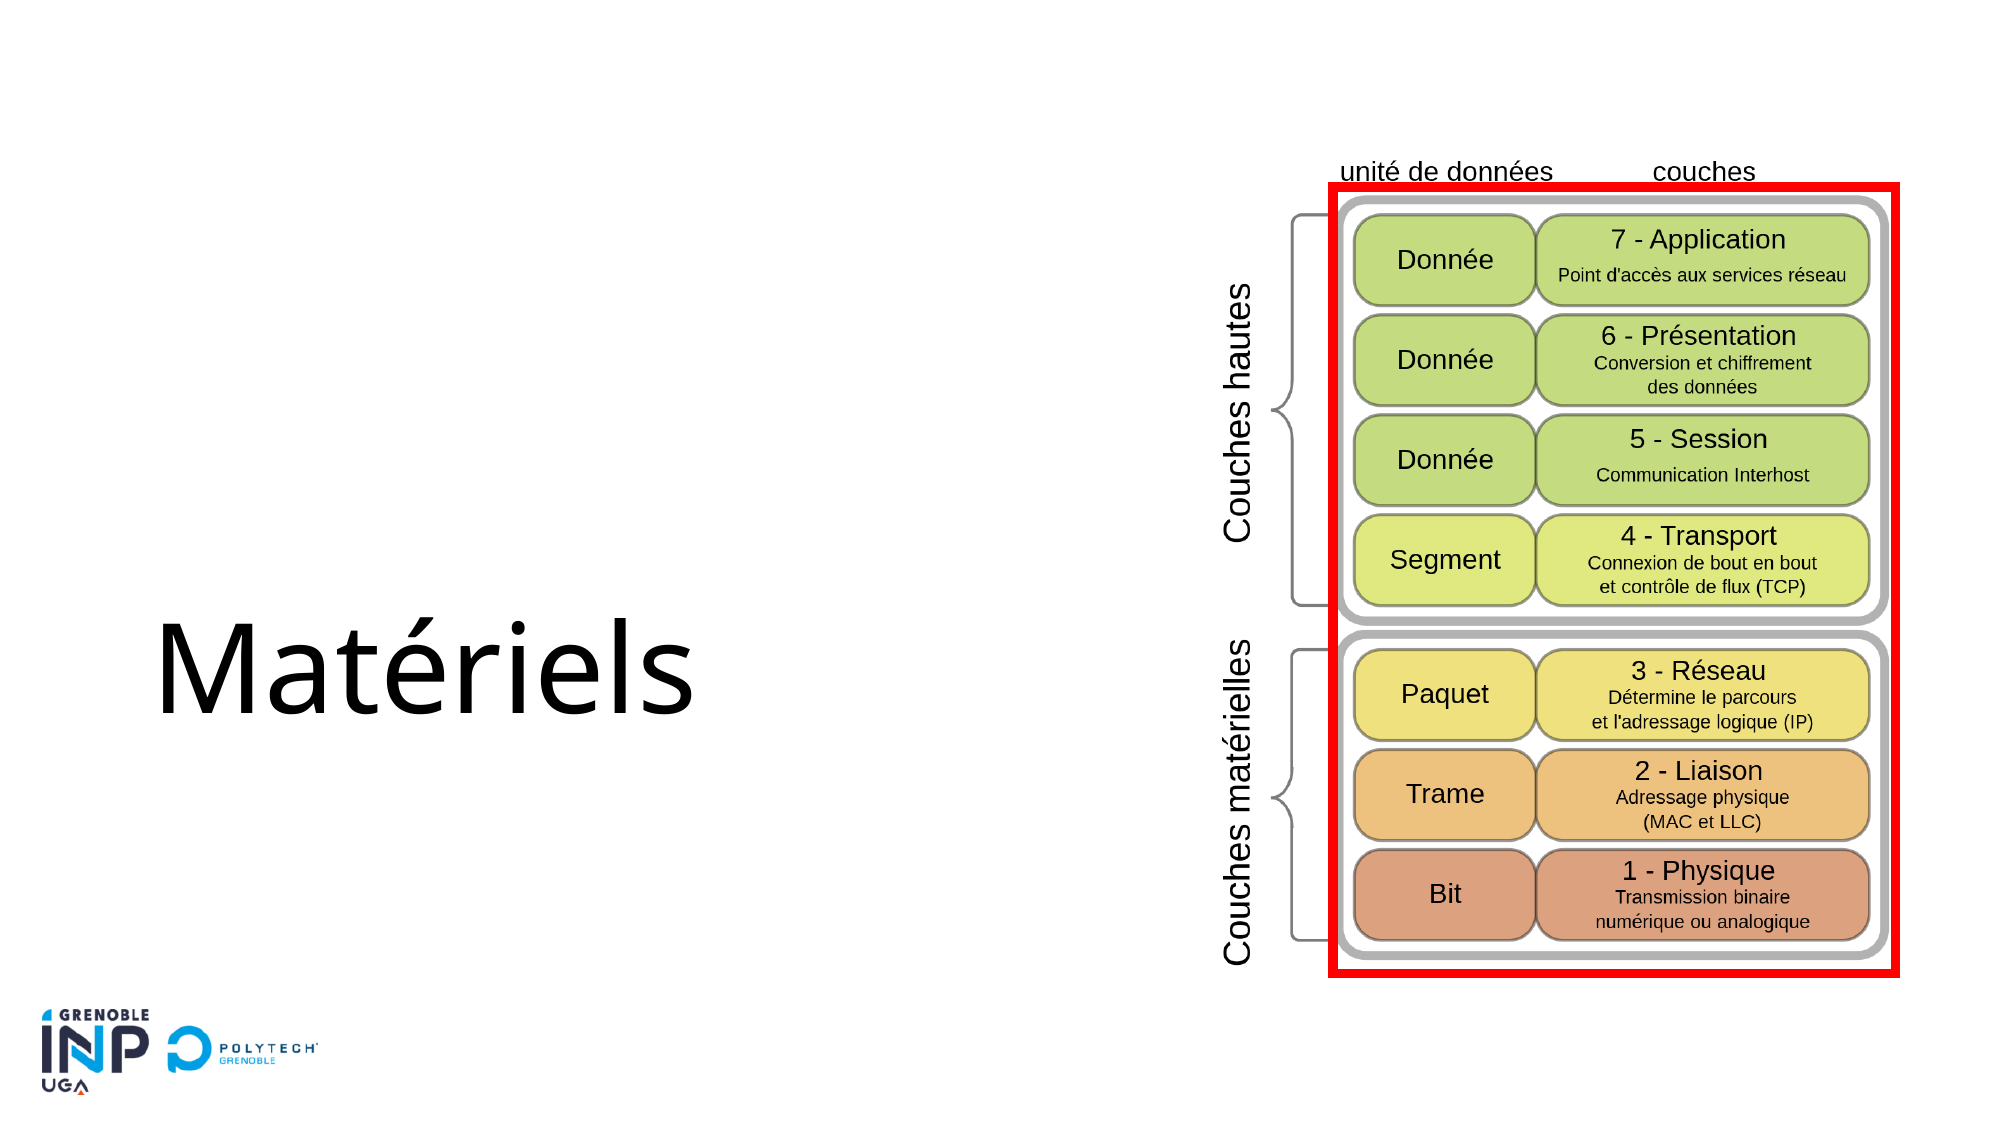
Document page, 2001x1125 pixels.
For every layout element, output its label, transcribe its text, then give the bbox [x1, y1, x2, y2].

title Matériels [136, 280, 1207, 749]
picture [42, 1009, 318, 1095]
picture [1207, 151, 1928, 999]
